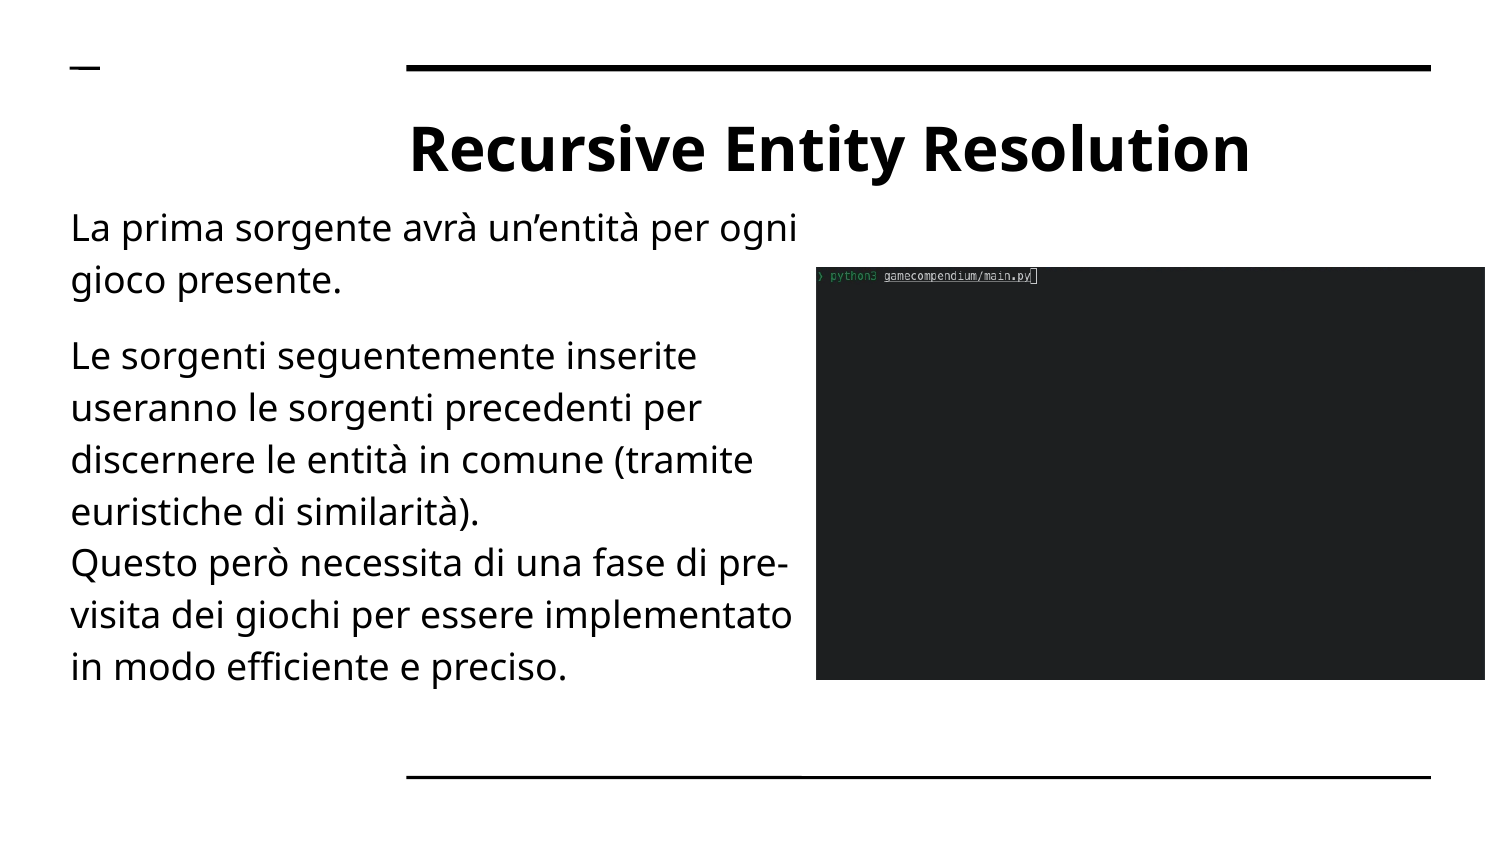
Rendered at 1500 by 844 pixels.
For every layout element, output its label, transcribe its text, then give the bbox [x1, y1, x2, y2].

title Recursive Entity Resolution [393, 94, 1431, 199]
list La prima sorgente avrà un’entità per ogni gioco presente. Le sorgenti seguentemente inserite useranno le sorgenti precedenti per discernere le entità in comune (tramite euristiche di similarità). Questo però necessita di una fase di pre-visita dei giochi per essere implementato in modo efficiente e preciso. [55, 182, 817, 754]
picture [816, 267, 1485, 680]
